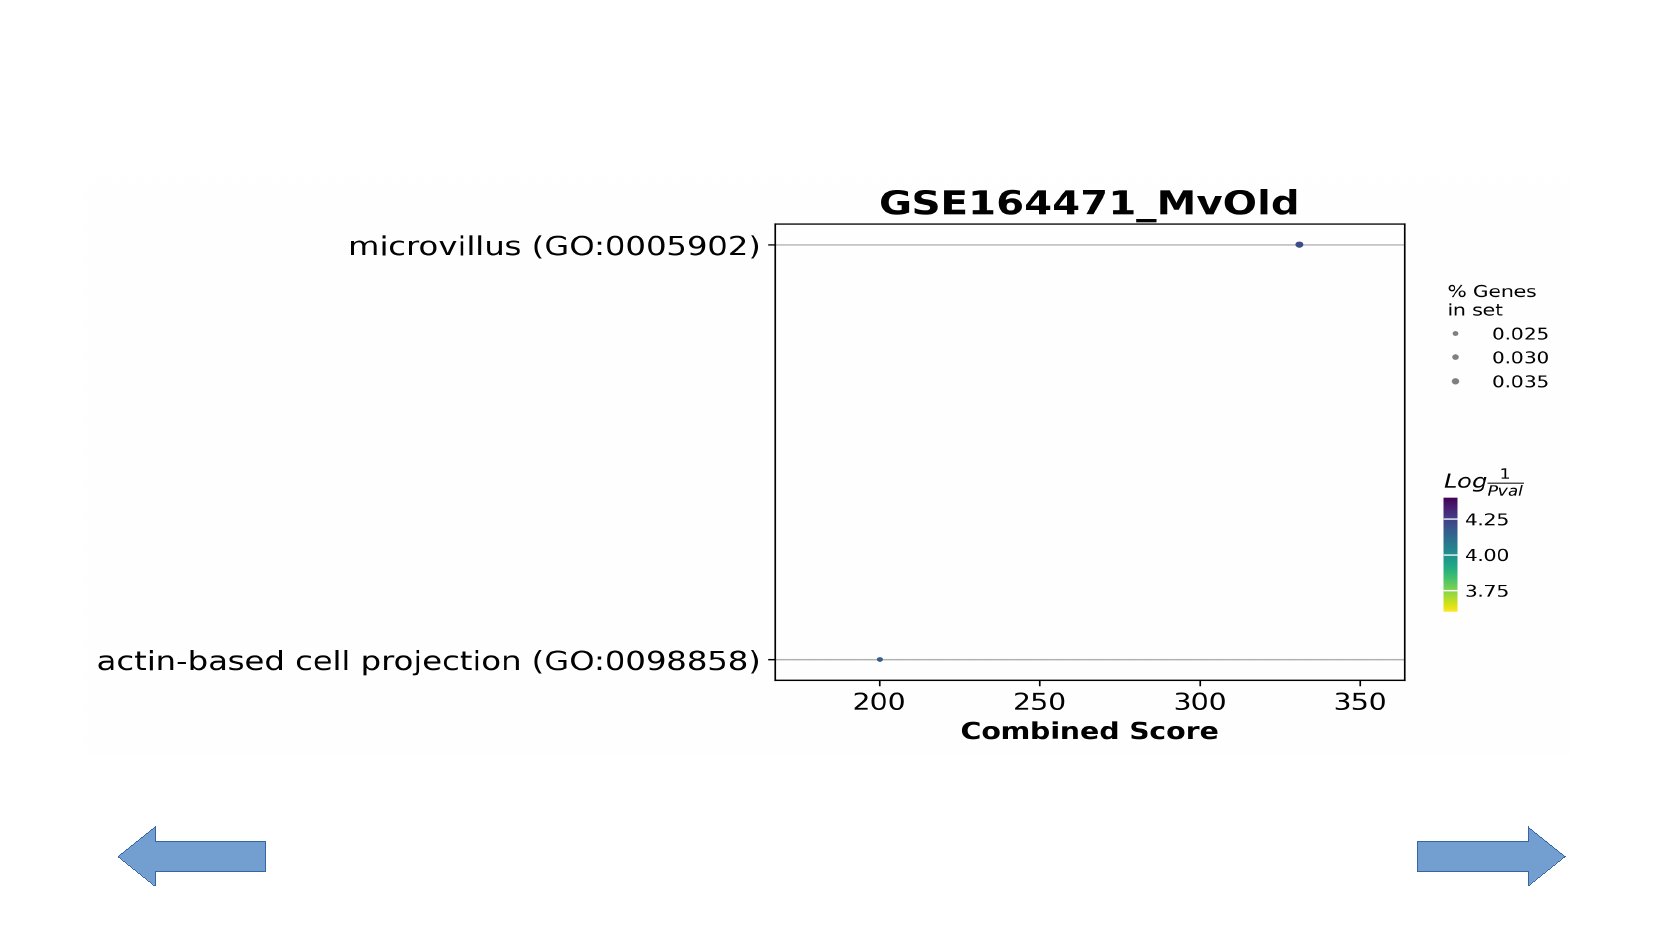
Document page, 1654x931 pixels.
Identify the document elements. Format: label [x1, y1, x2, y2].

text_box [1417, 826, 1566, 886]
picture [82, 177, 1571, 755]
text_box [118, 826, 266, 886]
